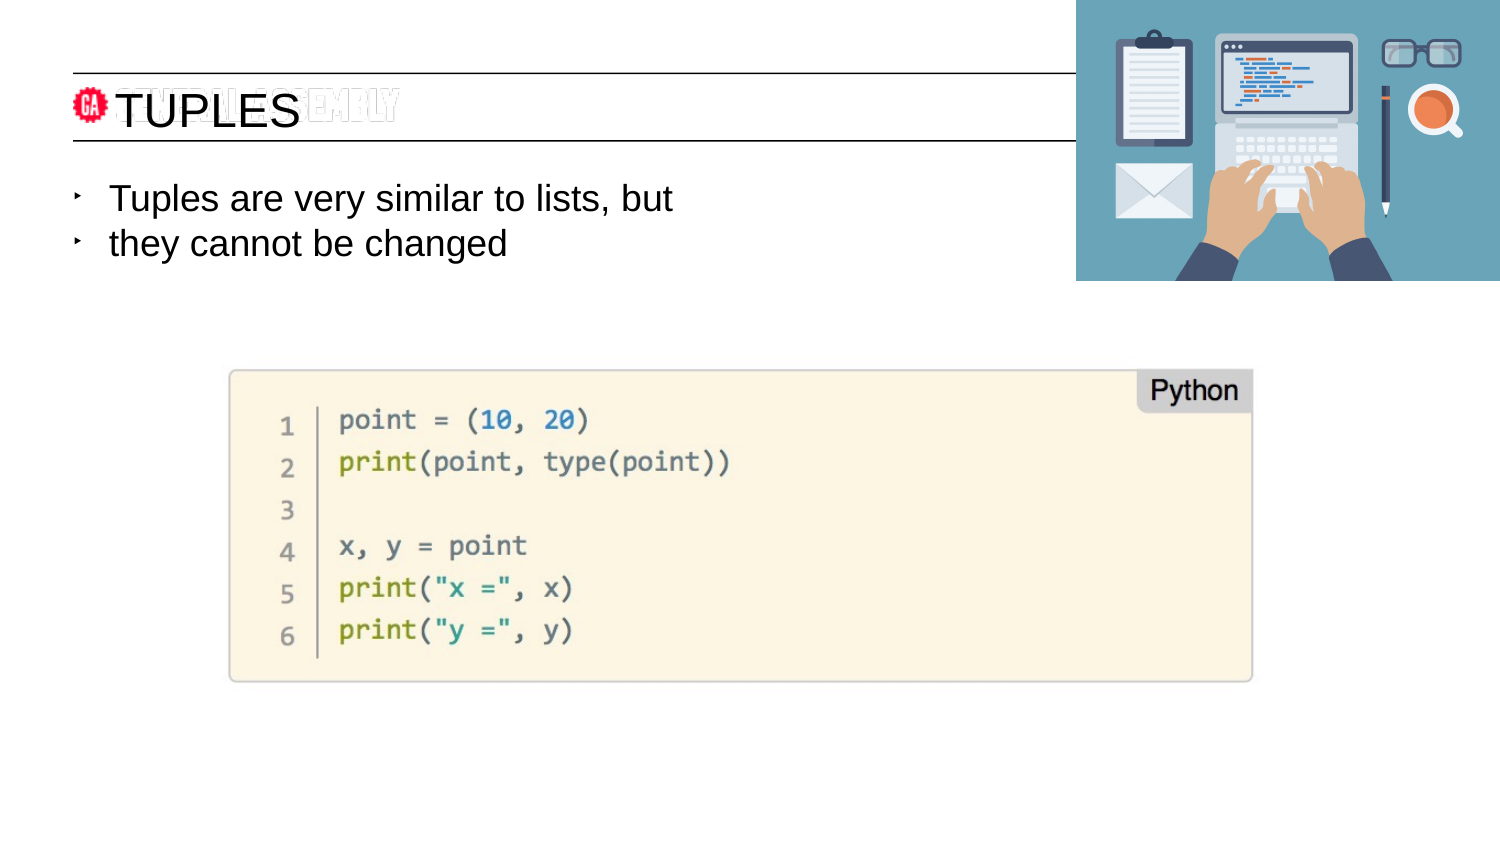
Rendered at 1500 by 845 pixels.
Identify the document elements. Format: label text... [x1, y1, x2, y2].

picture [73, 87, 114, 123]
text_box Tuples are very similar to lists, but they cannot be changed [73, 173, 1014, 407]
text_box TUPLES [114, 79, 1005, 129]
picture [213, 356, 1282, 714]
picture [1076, 0, 1500, 281]
